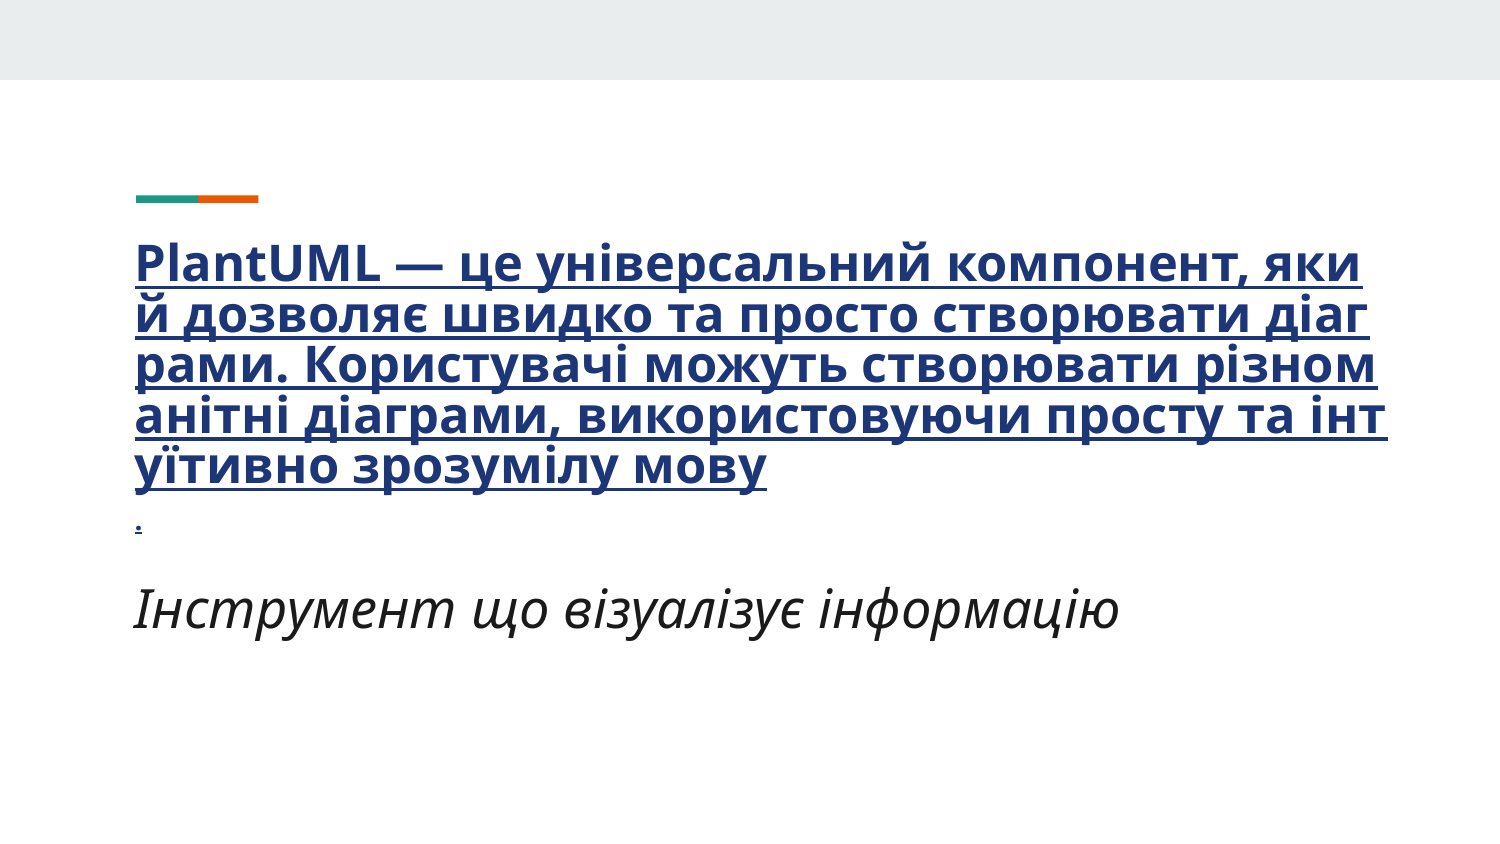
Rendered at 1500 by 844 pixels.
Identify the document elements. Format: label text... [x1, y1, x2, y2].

title PlantUML — це універсальний компонент, який дозволяє швидко та просто створювати діаграми. Користувачі можуть створювати різноманітні діаграми, використовуючи просту та інтуїтивно зрозумілу мову. Інструмент що візуалізує інформацію [119, 216, 1407, 747]
